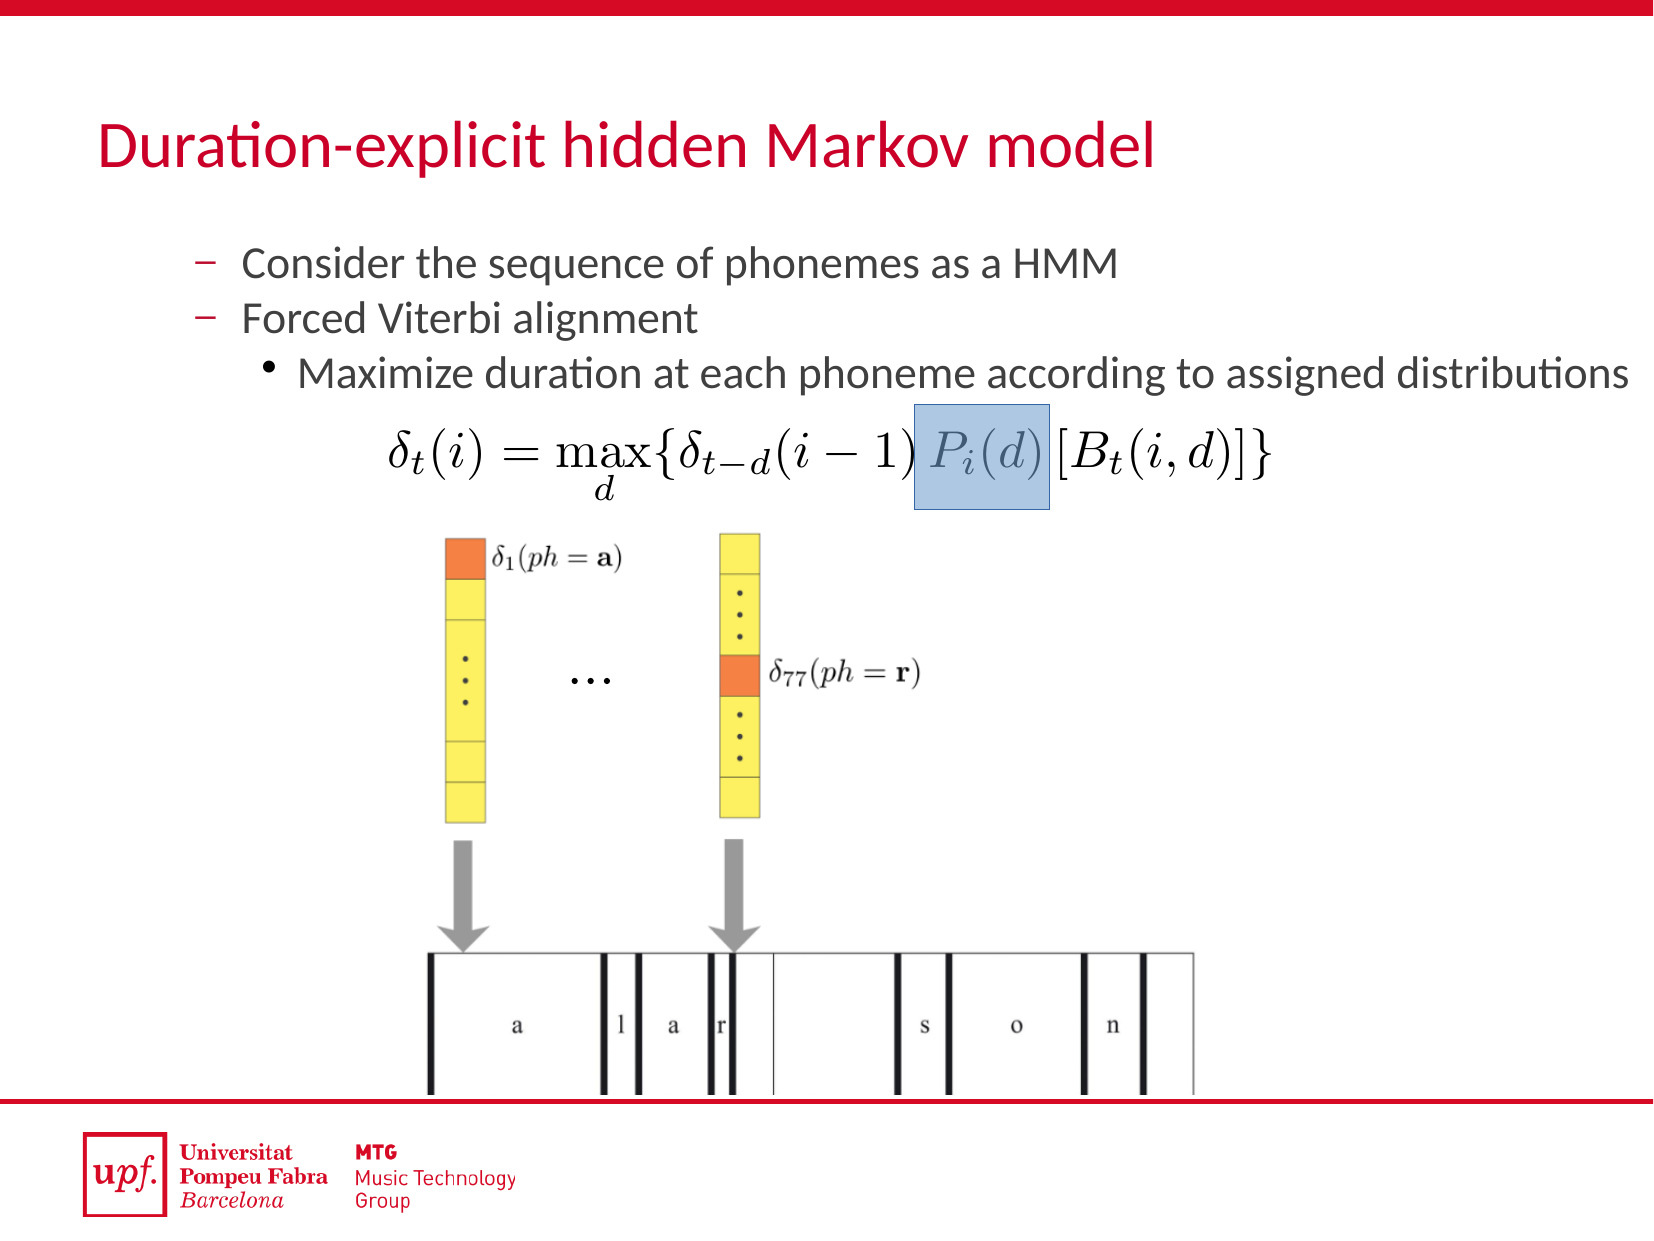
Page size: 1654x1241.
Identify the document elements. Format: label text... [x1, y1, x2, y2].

text_box [914, 404, 1050, 510]
picture [1050, 419, 1272, 503]
picture [382, 419, 914, 503]
text_box [587, 677, 594, 685]
text_box Duration-explicit hidden Markov model [82, 92, 1571, 234]
picture [405, 524, 1213, 1095]
text_box Consider the sequence of phonemes as a HMM Forced Viterbi alignment Maximize duration at each phoneme according to assigned distributions [104, 179, 1654, 983]
text_box [571, 677, 578, 685]
text_box [603, 677, 611, 685]
